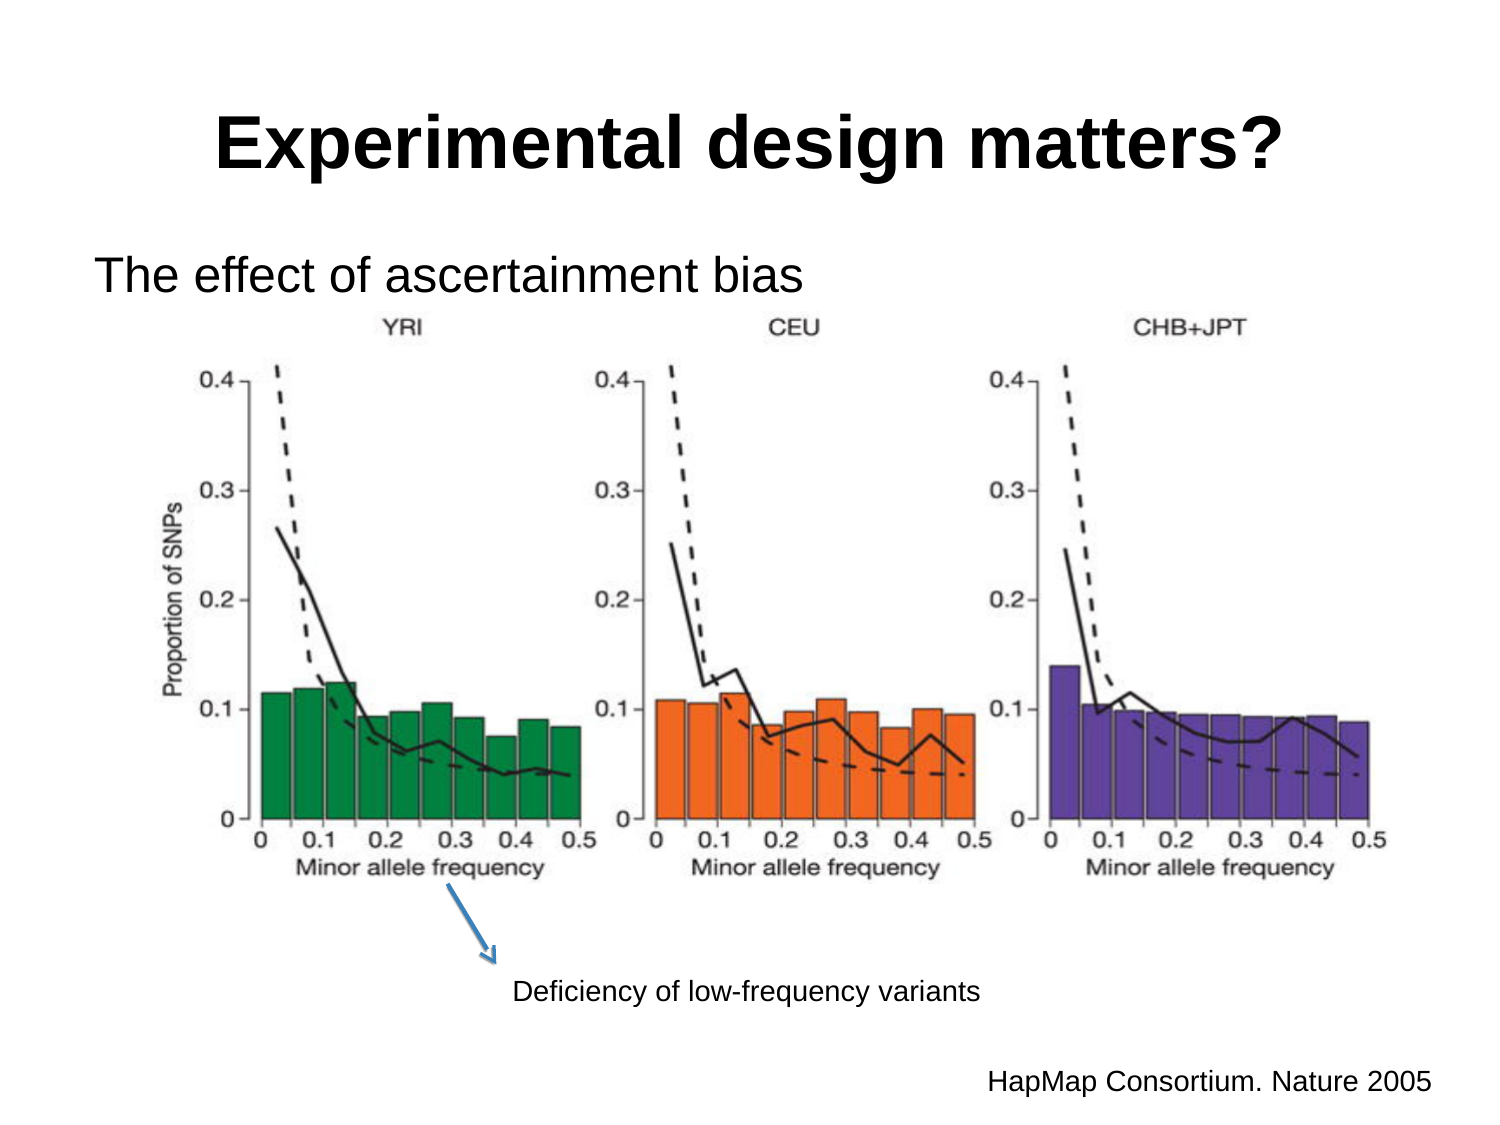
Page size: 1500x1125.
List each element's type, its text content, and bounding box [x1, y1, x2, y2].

text_box The effect of ascertainment bias [79, 235, 820, 311]
text_box Deficiency of low-frequency variants [497, 964, 997, 1015]
text_box HapMap Consortium. Nature 2005 [972, 1046, 1489, 1116]
title Experimental design matters? [75, 45, 1425, 233]
picture [154, 311, 1392, 884]
